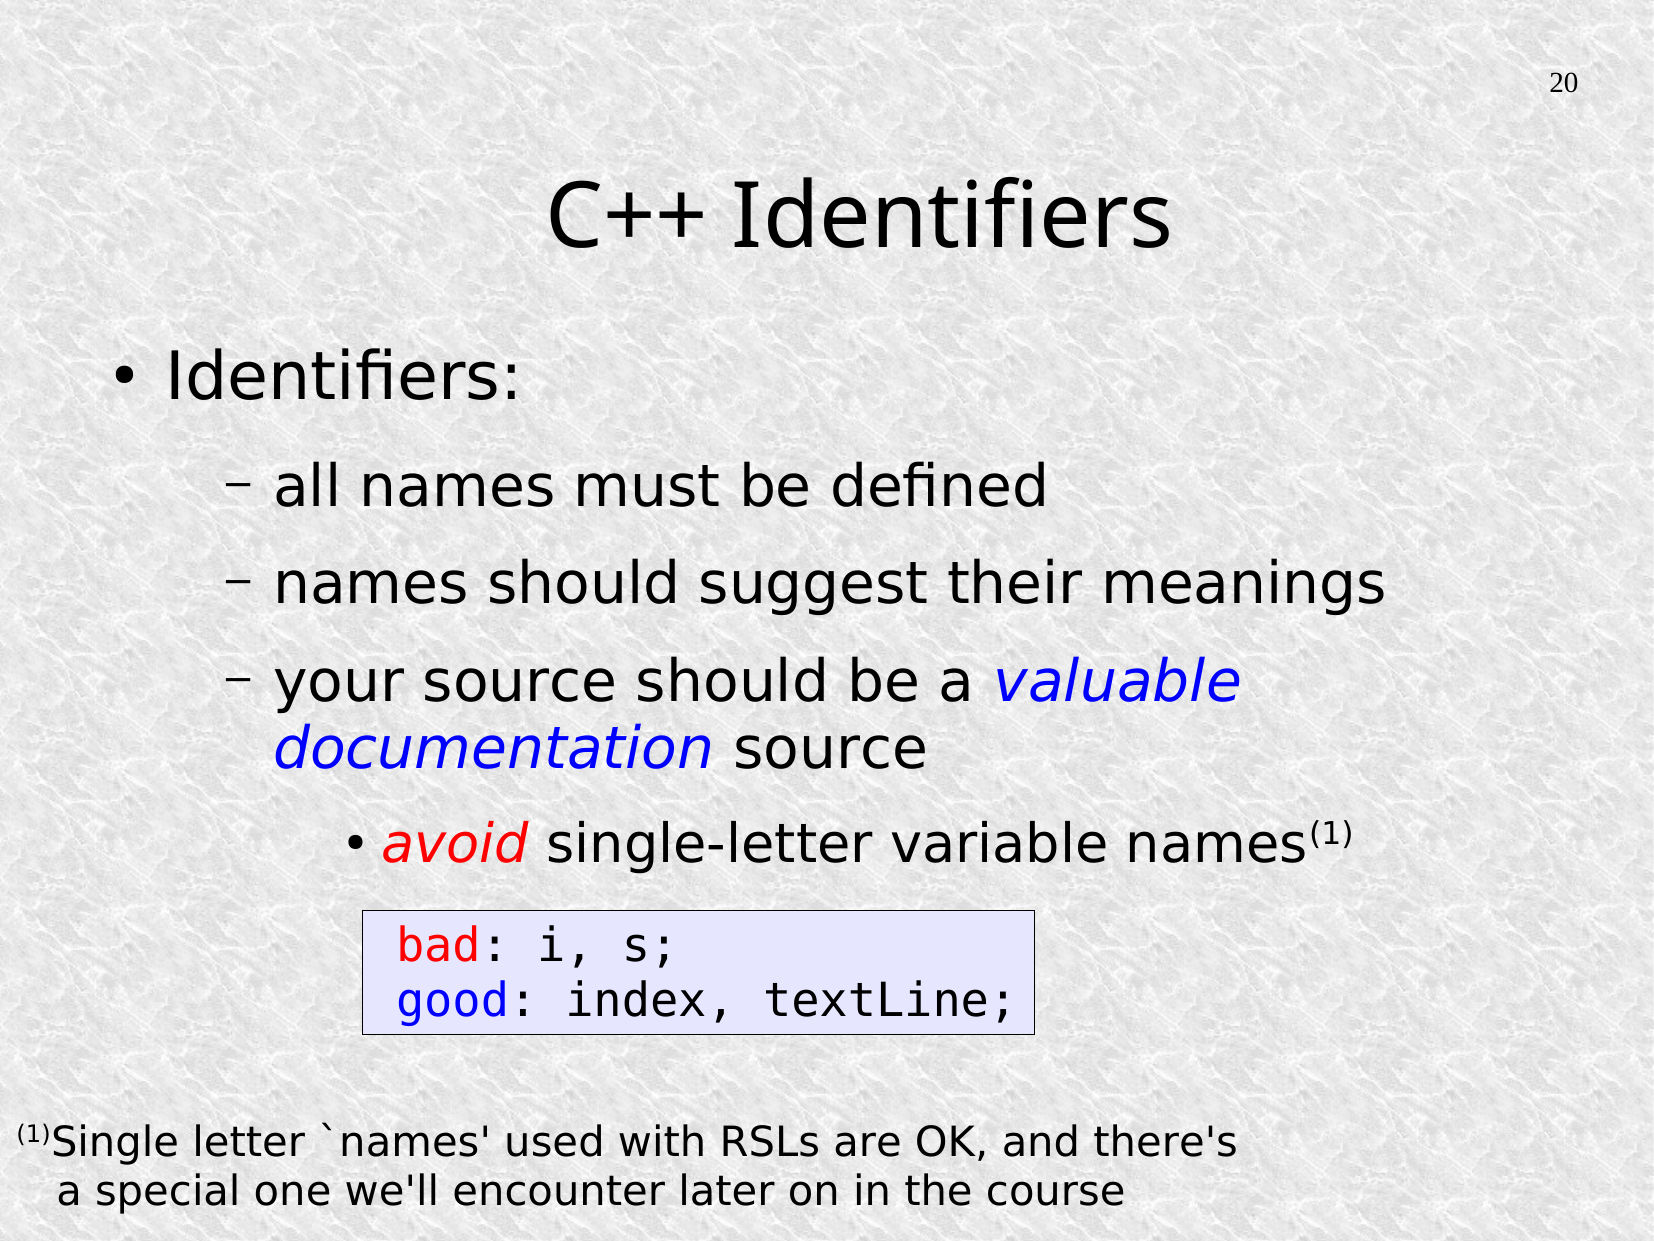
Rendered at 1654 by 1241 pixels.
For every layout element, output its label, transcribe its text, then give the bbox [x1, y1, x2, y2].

picture [0, 0, 1654, 1241]
title C++ Identifiers [91, 81, 1629, 342]
text_box (1)Single letter `names' used with RSLs are OK, and there's a special one we'll encounter later on in the course [16, 1117, 1239, 1229]
text_box bad: i, s; good: index, textLine; [395, 917, 1019, 1031]
list Identifiers: all names must be defined names should suggest their meanings your source should be a valuable documentation source avoid single-letter variable names(1) [94, 337, 1637, 1172]
